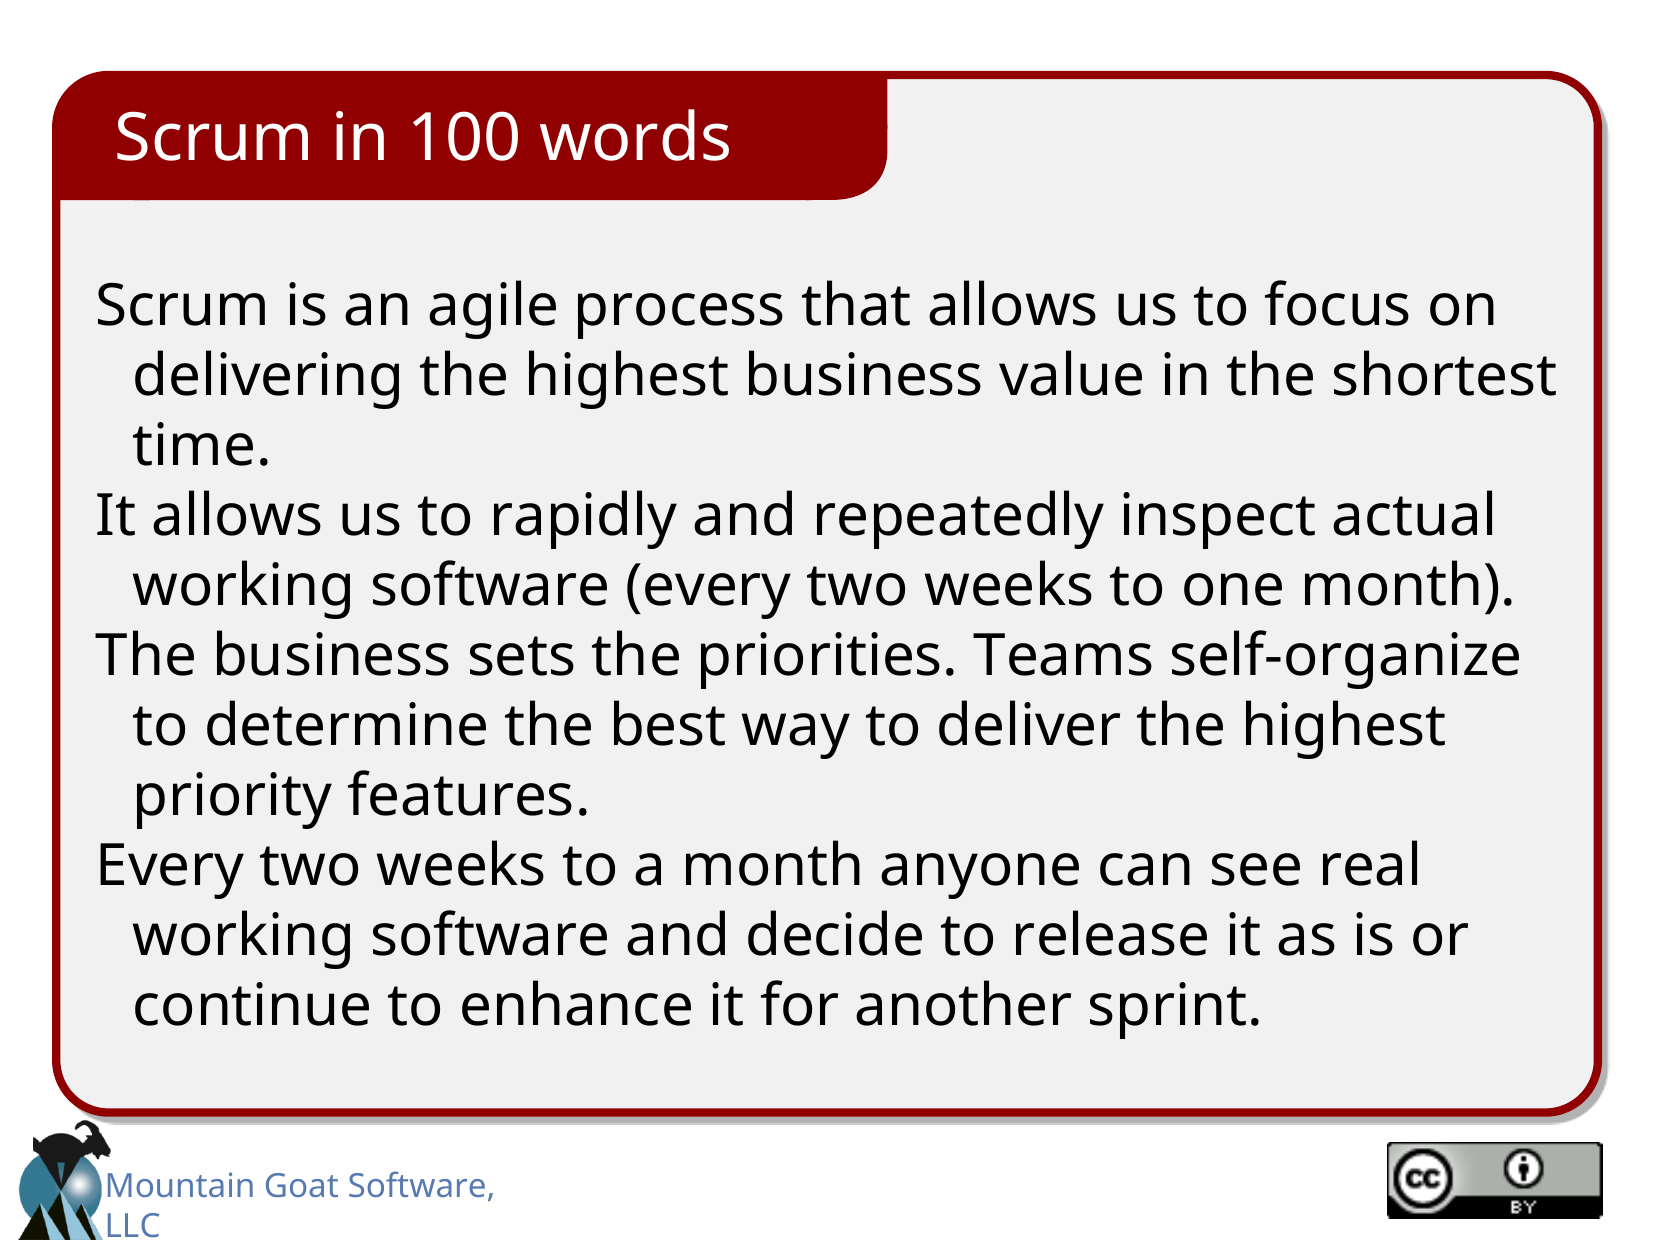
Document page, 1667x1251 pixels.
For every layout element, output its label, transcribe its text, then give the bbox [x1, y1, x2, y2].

text_box Scrum is an agile process that allows us to focus on delivering the highest business value in the shortest time. It allows us to rapidly and repeatedly inspect actual working software (every two weeks to one month). The business sets the priorities. Teams self-organize to determine the best way to deliver the highest priority features. Every two weeks to a month anyone can see real working software and decide to release it as is or continue to enhance it for another sprint. [95, 239, 1559, 1065]
text_box Scrum in 100 words [106, 85, 884, 200]
picture [1387, 1142, 1603, 1219]
text_box [54, 74, 1598, 1113]
picture [18, 1120, 111, 1240]
